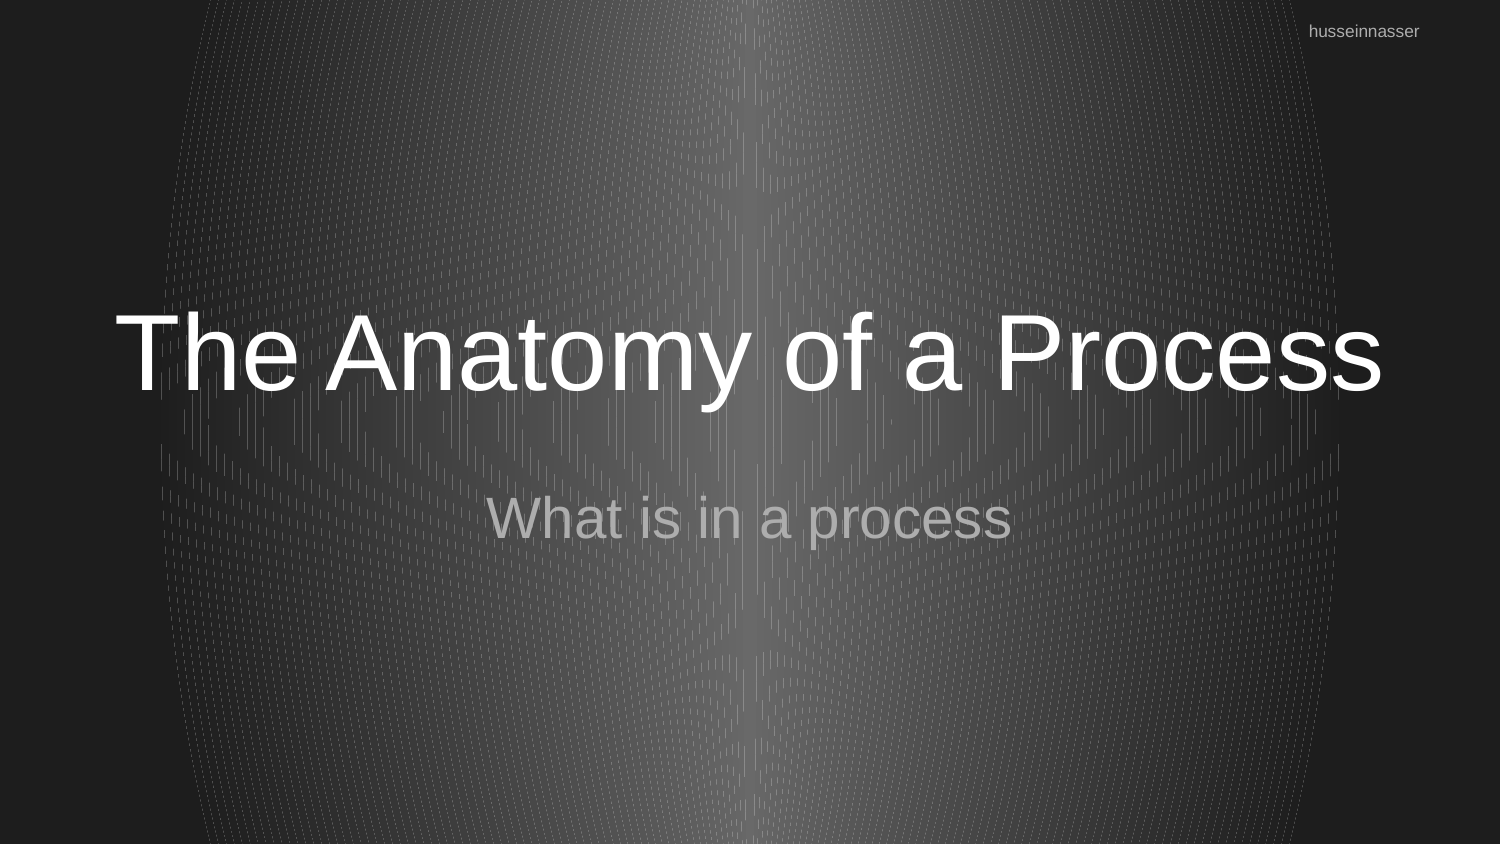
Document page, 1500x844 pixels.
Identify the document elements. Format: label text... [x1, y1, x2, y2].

subtitle What is in a process [51, 464, 1449, 595]
title The Anatomy of a Process [51, 90, 1449, 427]
subtitle husseinnasser [1236, 11, 1492, 53]
